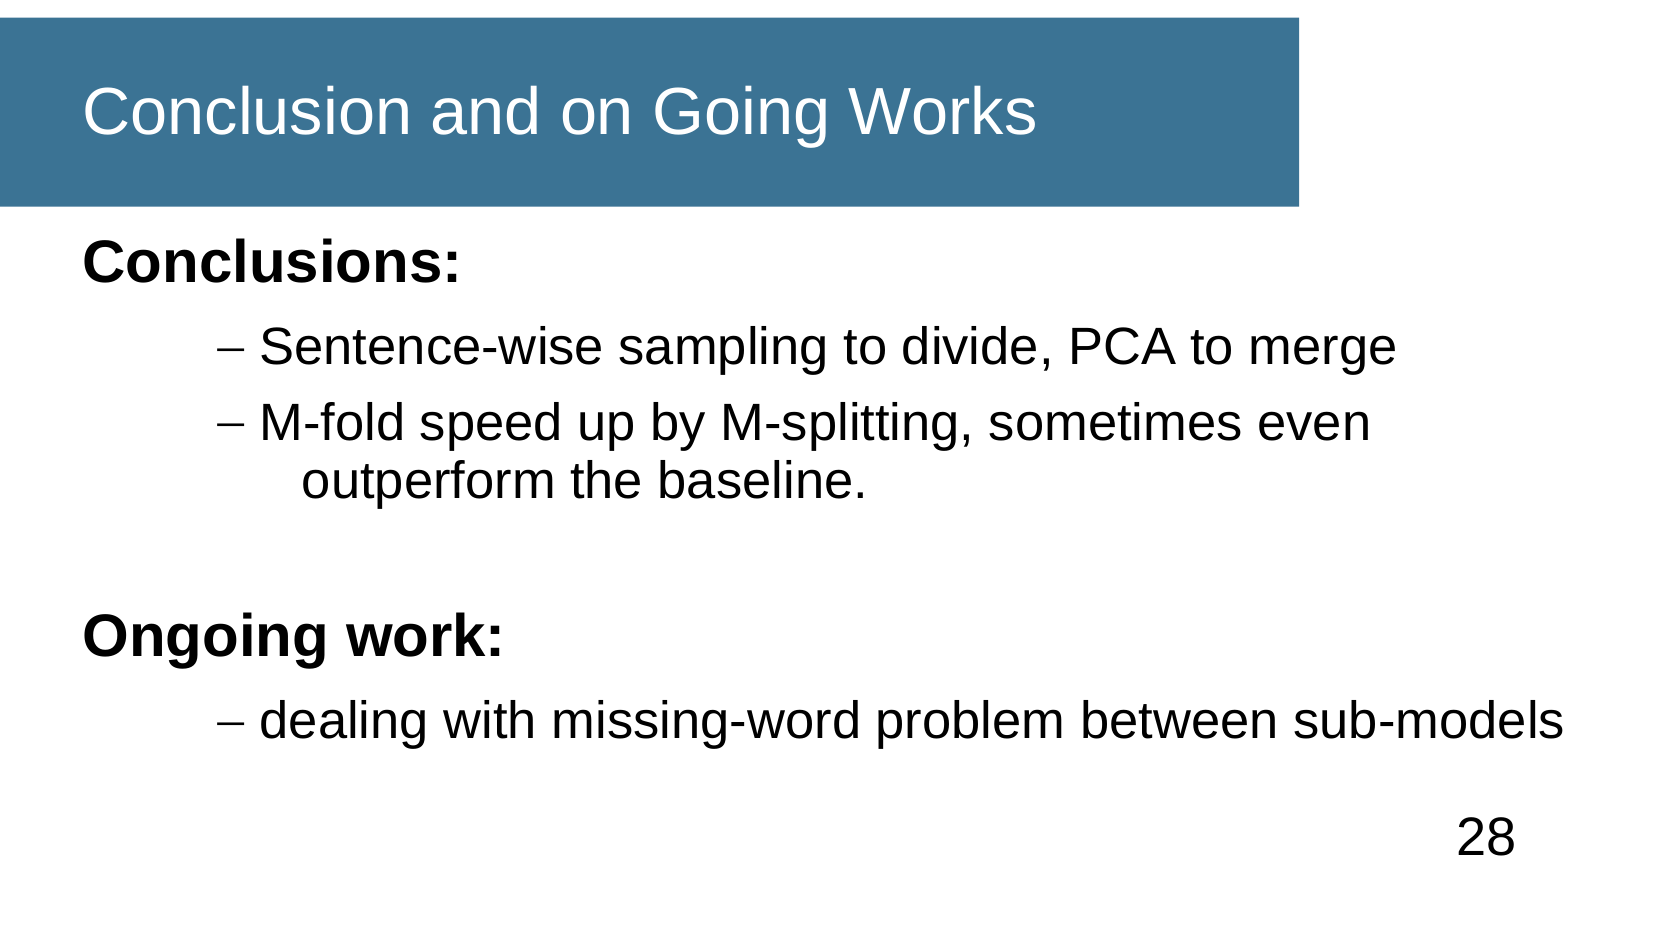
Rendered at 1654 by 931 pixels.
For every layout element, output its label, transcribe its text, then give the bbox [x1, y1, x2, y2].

title Conclusion and on Going Works [82, 35, 1234, 189]
list Conclusions: Sentence-wise sampling to divide, PCA to merge M-fold speed up by M-splitting, sometimes even outperform the baseline. Ongoing work: dealing with missing-word problem between sub-models [82, 224, 1571, 764]
